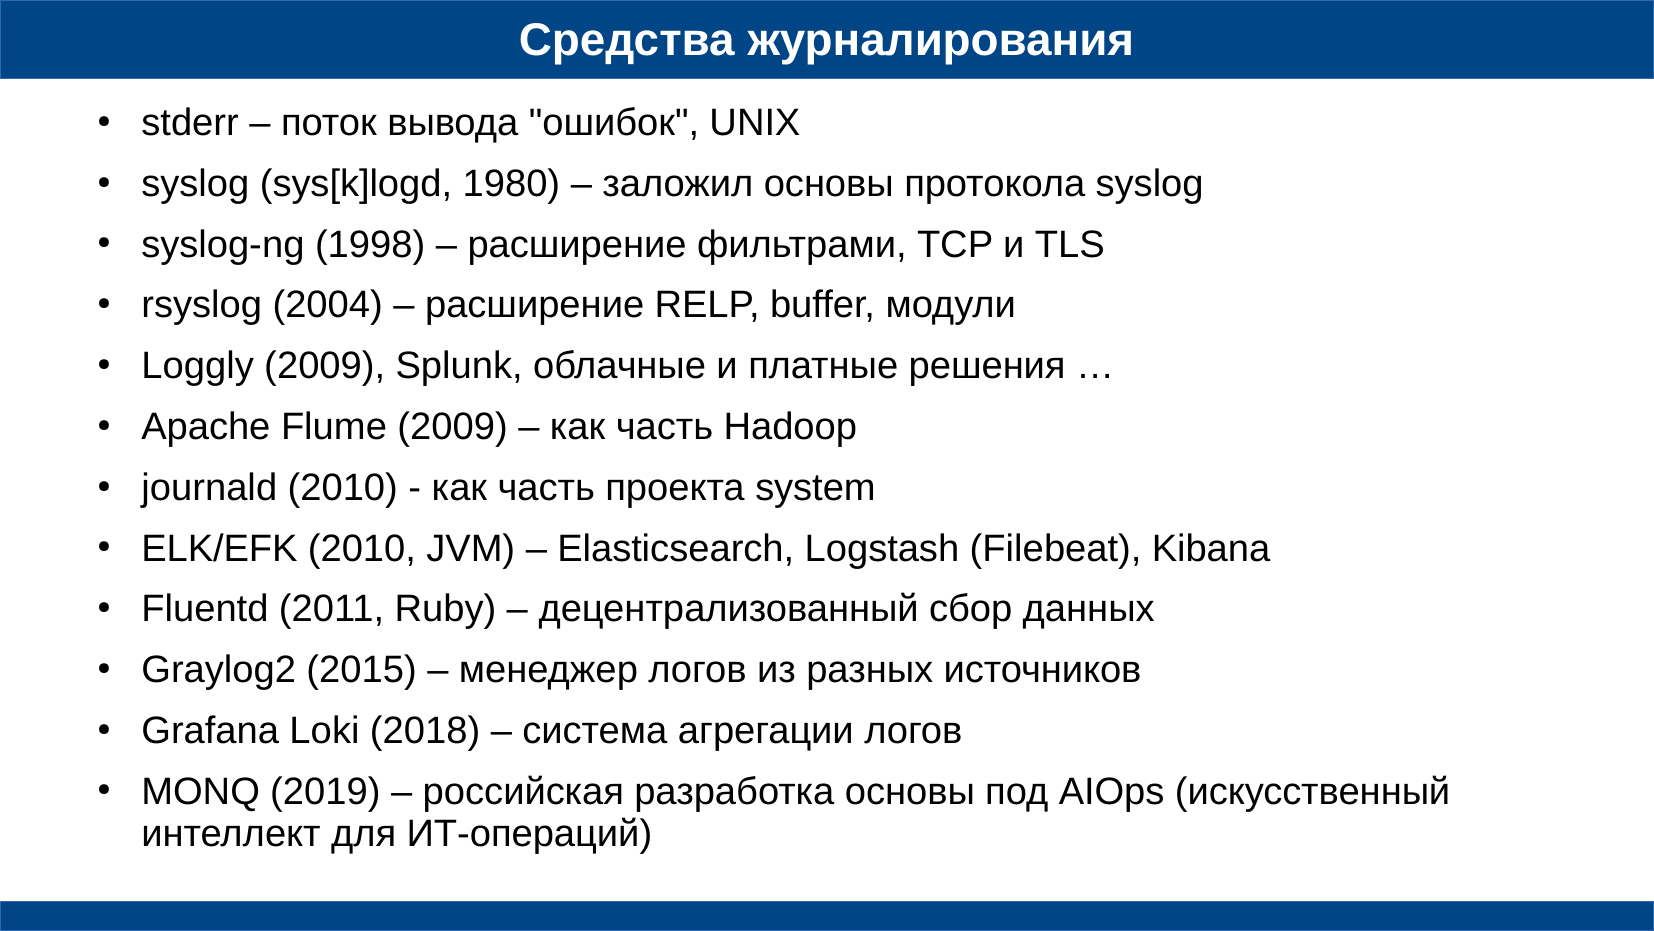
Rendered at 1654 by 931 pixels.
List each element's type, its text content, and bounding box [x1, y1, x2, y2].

title Средства журналирования [0, 0, 1654, 79]
list stderr – поток вывода "ошибок", UNIX syslog (sys[k]logd, 1980) – заложил основы протокола syslog syslog-ng (1998) – расширение фильтрами, TCP и TLS rsyslog (2004) – расширение RELP, buffer, модули Loggly (2009), Splunk, облачные и платные решения … Apache Flume (2009) – как часть Hadoop journald (2010) - как часть проекта system ELK/EFK (2010, JVM) – Elasticsearch, Logstash (Filebeat), Kibana Fluentd (2011, Ruby) – децентрализованный сбор данных Graylog2 (2015) – менеджер логов из разных источников Grafana Loki (2018) – система агрегации логов MONQ (2019) – российская разработка основы под AIOps (искусственный интеллект для ИТ-операций) [82, 101, 1571, 856]
